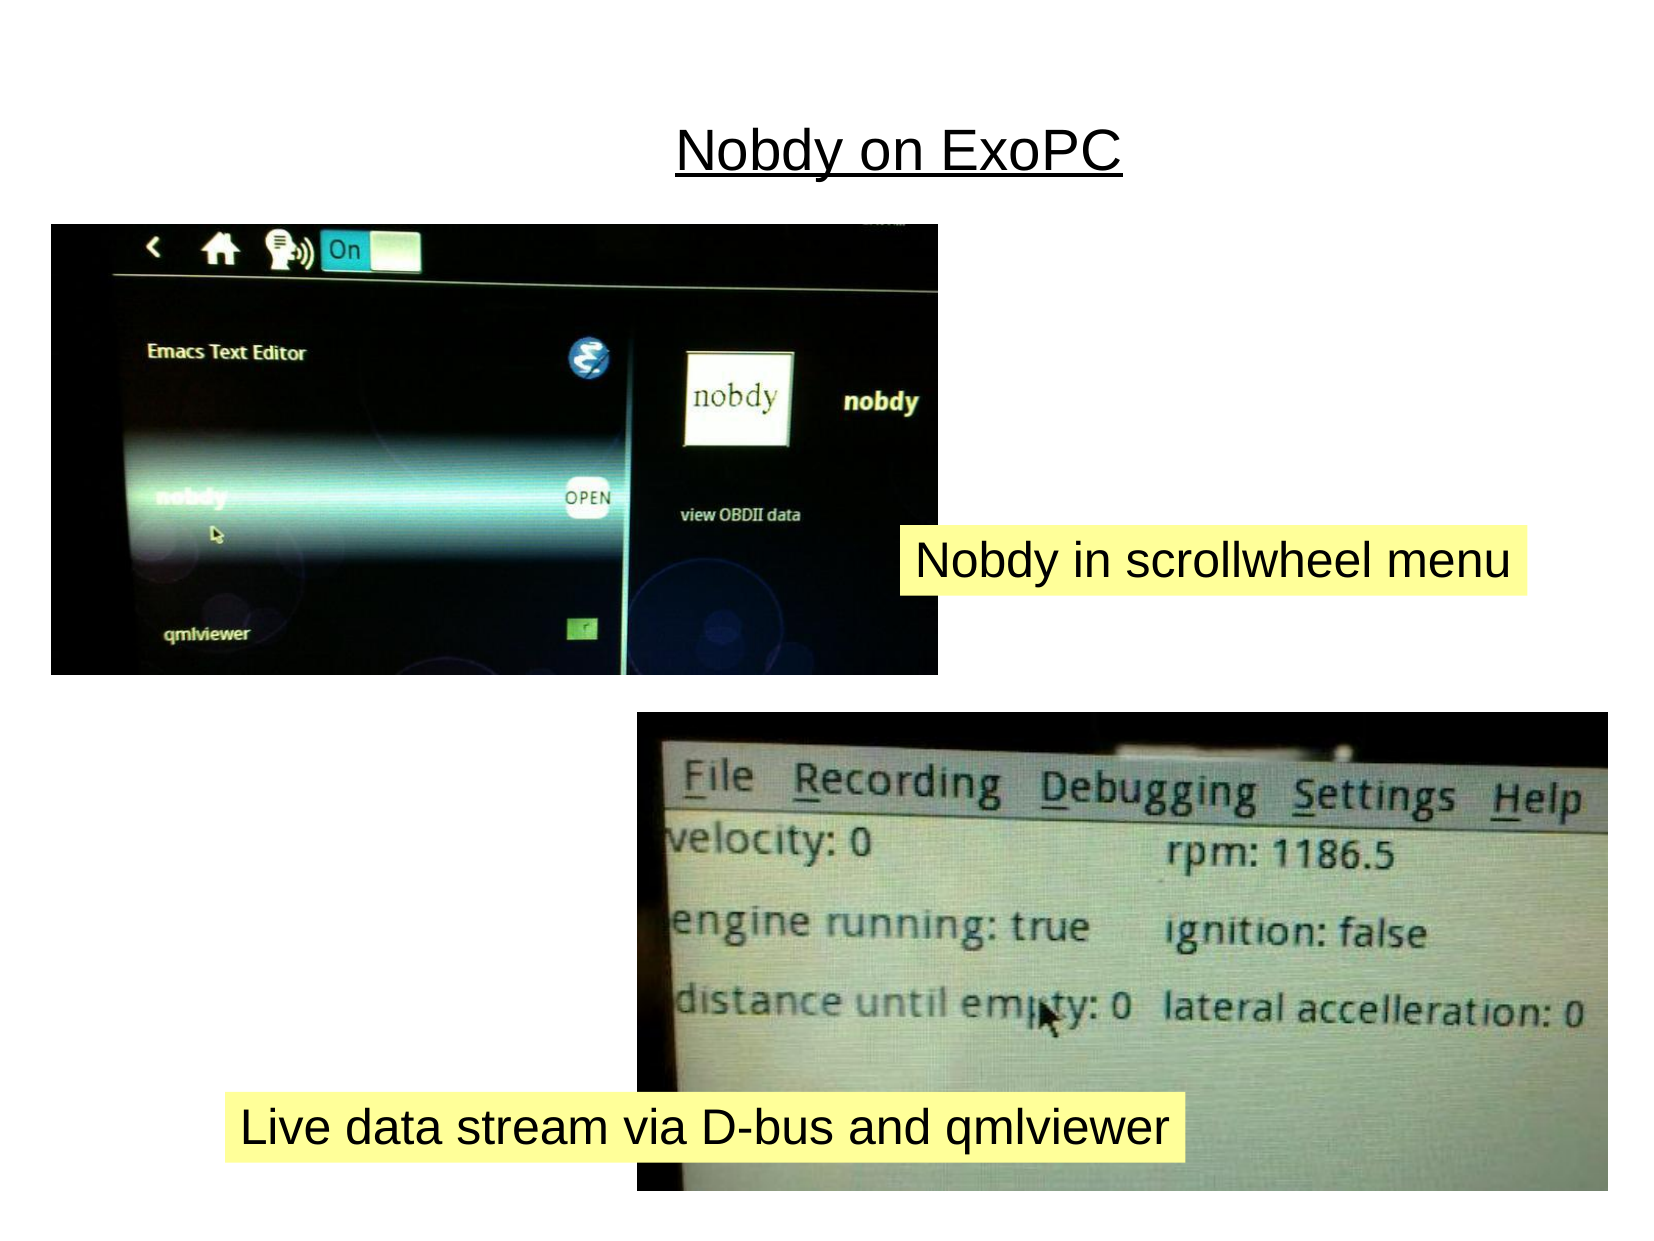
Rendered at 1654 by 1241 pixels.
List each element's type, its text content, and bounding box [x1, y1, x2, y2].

title Nobdy on ExoPC [637, 37, 1161, 263]
text_box Nobdy in scrollwheel menu [900, 525, 1528, 596]
picture [51, 224, 938, 676]
picture [637, 712, 1608, 1191]
text_box Live data stream via D-bus and qmlviewer [225, 1091, 1186, 1163]
